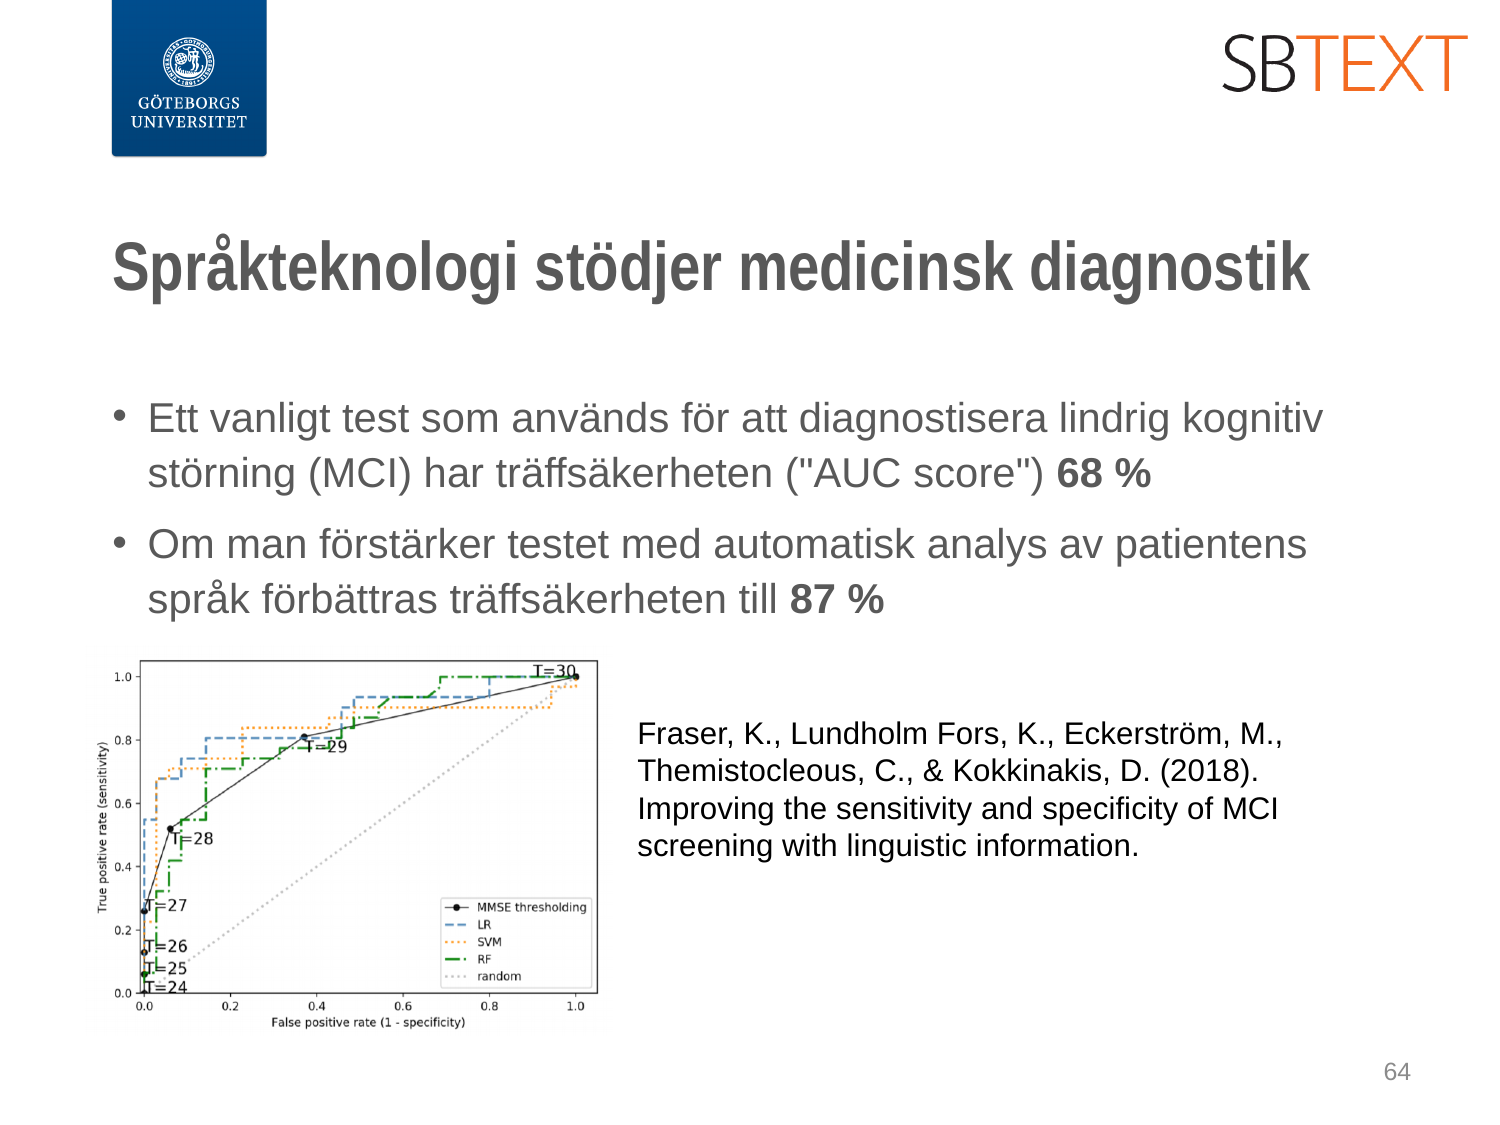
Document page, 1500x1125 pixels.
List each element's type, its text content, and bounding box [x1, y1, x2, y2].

slide_number <number> [1316, 1051, 1412, 1091]
list Ett vanligt test som används för att diagnostisera lindrig kognitiv störning (MCI) har träffsäkerheten ("AUC score") 68 % Om man förstärker testet med automatisk analys av patientens språk förbättras träffsäkerheten till 87 % Fraser, K., Lundholm Fors, K., Eckerström, M., Themistocleous, C., & Kokkinakis, D. (2018). Improving the sensitivity and specificity of MCI screening with linguistic information. [112, 385, 1341, 1012]
title Språkteknologi stödjer medicinsk diagnostik [112, 231, 1412, 362]
picture [1205, 19, 1476, 110]
picture [110, 0, 268, 159]
picture [76, 640, 615, 1036]
